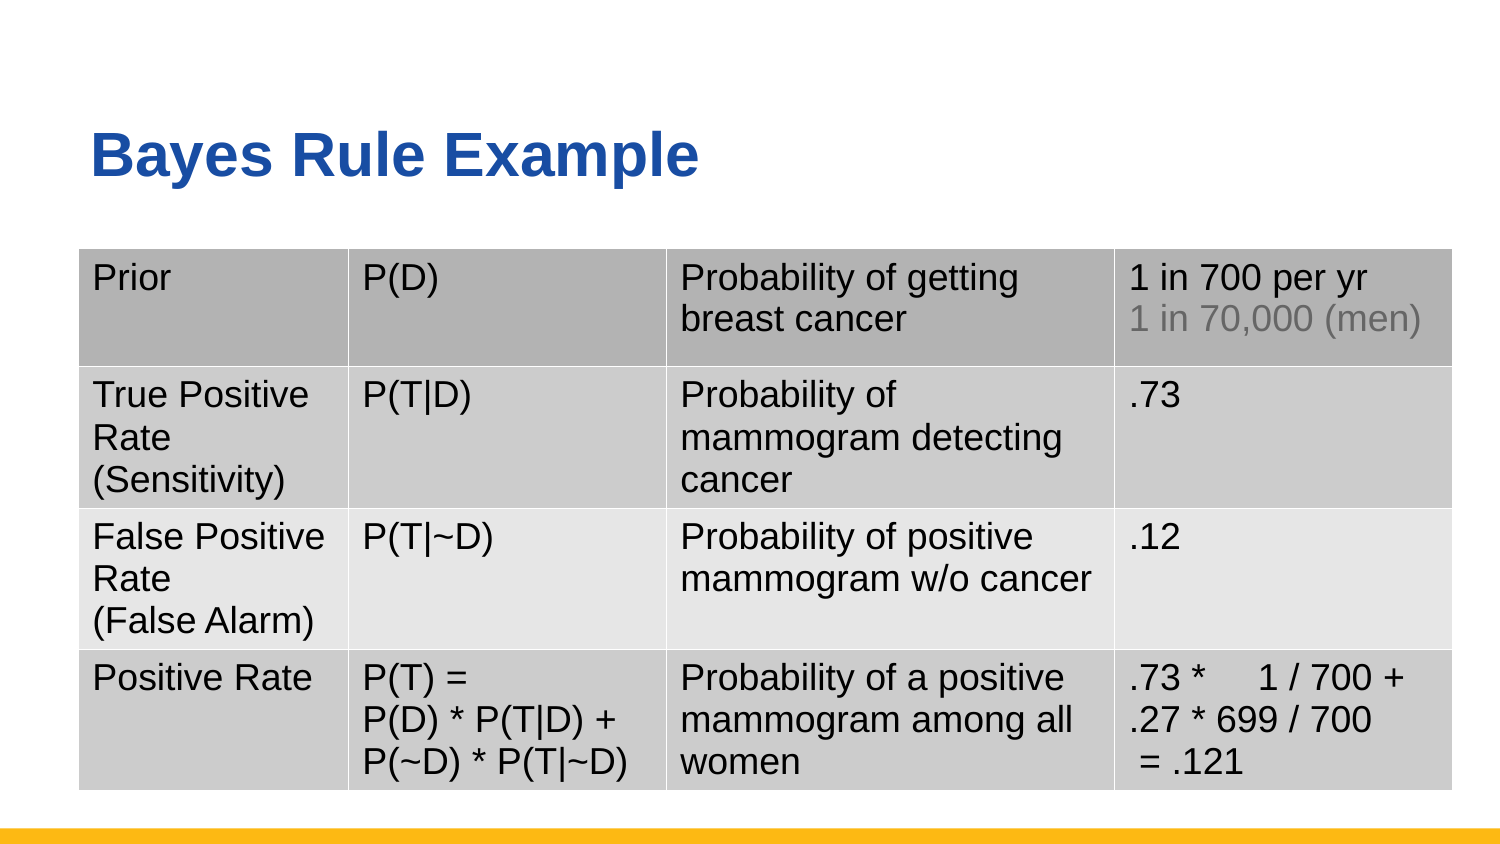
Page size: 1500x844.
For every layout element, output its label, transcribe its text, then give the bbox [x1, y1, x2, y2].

table_cell Probability of positive mammogram w/o cancer [667, 509, 1114, 649]
table_cell True Positive Rate (Sensitivity) [79, 367, 348, 508]
table_header P(D) [349, 249, 666, 366]
table_cell .12 [1115, 509, 1452, 649]
table_cell P(T|D) [349, 367, 666, 508]
table_cell P(T) = P(D) * P(T|D) + P(~D) * P(T|~D) [349, 650, 666, 790]
table_cell False Positive Rate (False Alarm) [79, 509, 348, 649]
table_cell Positive Rate [79, 650, 348, 790]
table_header Probability of getting breast cancer [667, 249, 1114, 366]
table_cell Probability of a positive mammogram among all women [667, 650, 1114, 790]
table_header 1 in 700 per yr 1 in 70,000 (men) [1115, 249, 1452, 366]
title Bayes Rule Example [75, 0, 1425, 197]
table_cell P(T|~D) [349, 509, 666, 649]
table_cell .73 * 1 / 700 + .27 * 699 / 700 = .121 [1115, 650, 1452, 790]
table_cell .73 [1115, 367, 1452, 508]
table_header Prior [79, 249, 348, 366]
table_cell Probability of mammogram detecting cancer [667, 367, 1114, 508]
